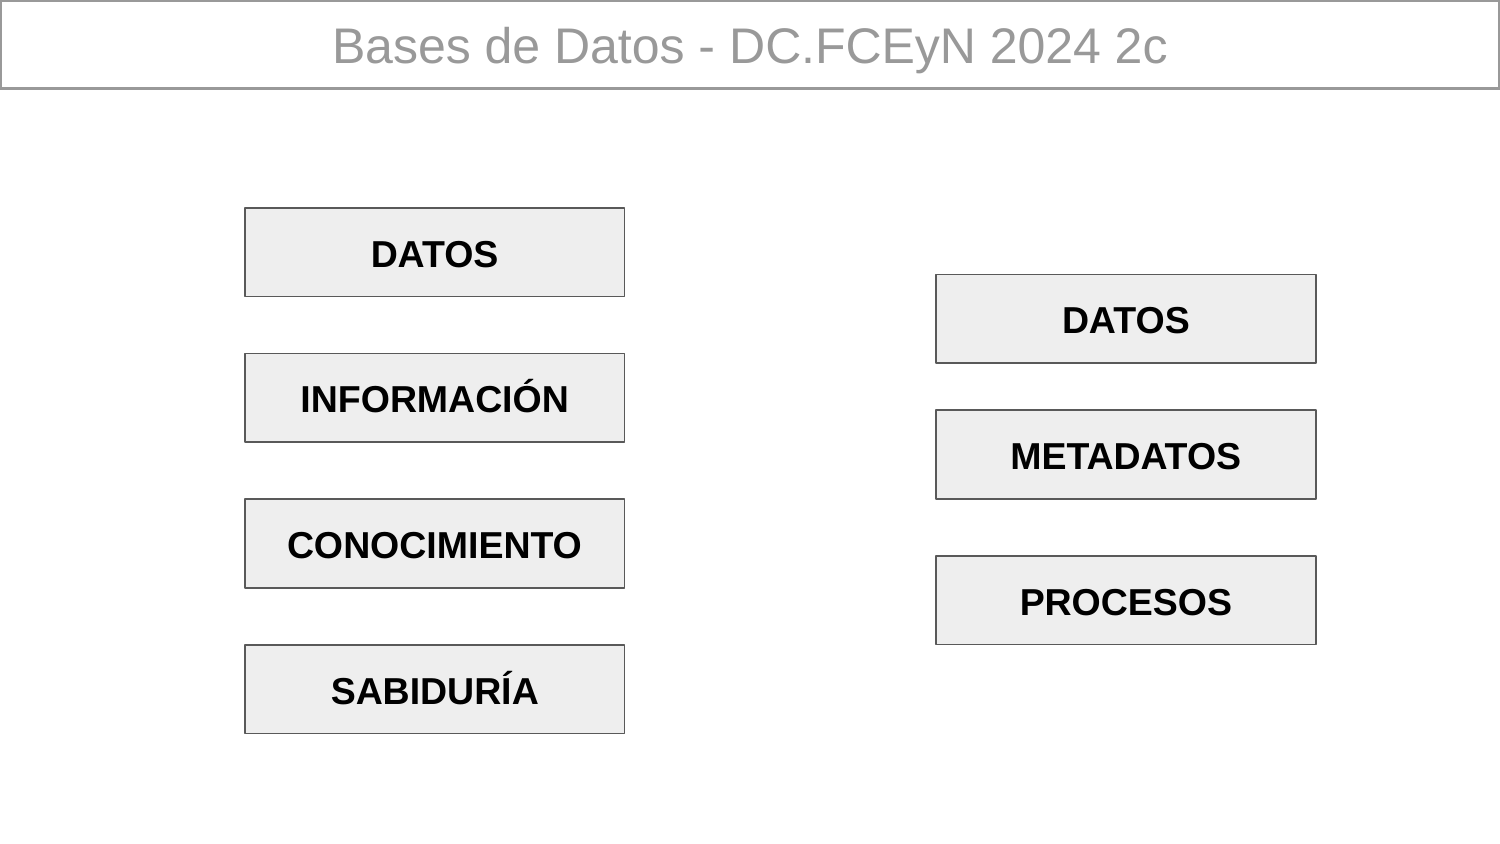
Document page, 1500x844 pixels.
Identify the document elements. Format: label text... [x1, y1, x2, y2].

text_box PROCESOS [936, 555, 1316, 645]
text_box INFORMACIÓN [244, 353, 625, 443]
text_box METADATOS [936, 410, 1316, 500]
text_box DATOS [936, 274, 1316, 364]
text_box SABIDURÍA [244, 644, 625, 734]
text_box DATOS [244, 207, 625, 297]
title Bases de Datos - DC.FCEyN 2024 2c [0, 0, 1500, 89]
text_box CONOCIMIENTO [244, 499, 625, 588]
